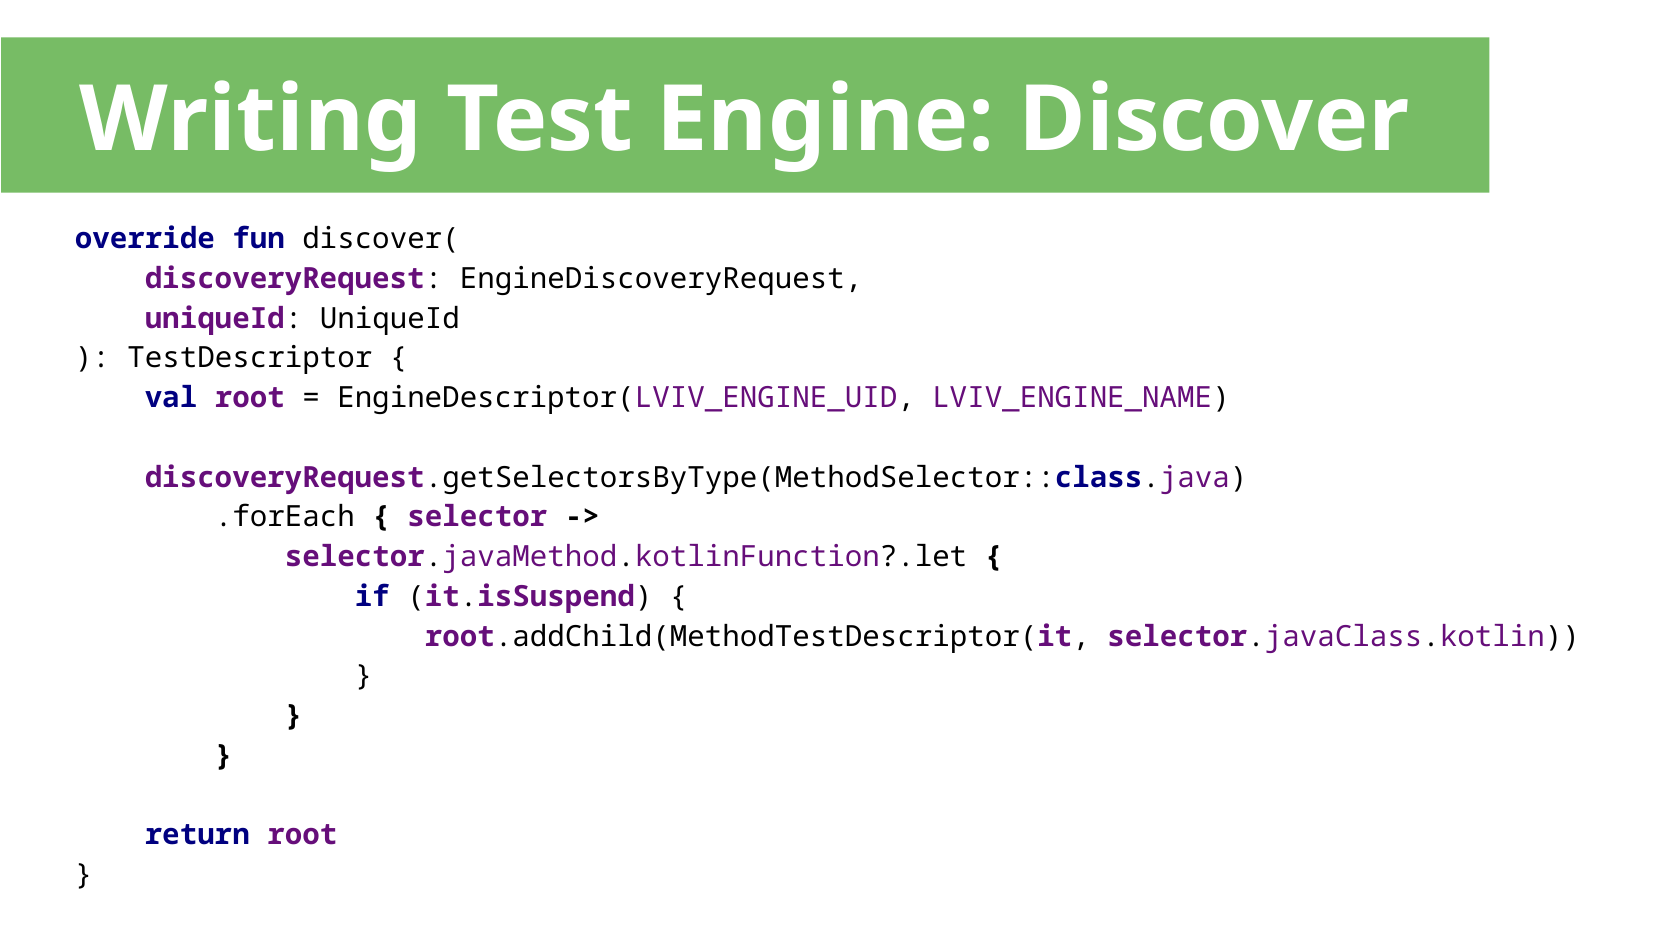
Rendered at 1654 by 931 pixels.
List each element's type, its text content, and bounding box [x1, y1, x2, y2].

text_box override fun discover( discoveryRequest: EngineDiscoveryRequest, uniqueId: UniqueId ): TestDescriptor { val root = EngineDescriptor(LVIV_ENGINE_UID, LVIV_ENGINE_NAME) discoveryRequest.getSelectorsByType(MethodSelector::class.java) .forEach { selector -> selector.javaMethod.kotlinFunction?.let { if (it.isSuspend) { root.addChild(MethodTestDescriptor(it, selector.javaClass.kotlin)) } } } return root } [60, 210, 1595, 821]
title Writing Test Engine: Discover [1, 37, 1490, 193]
